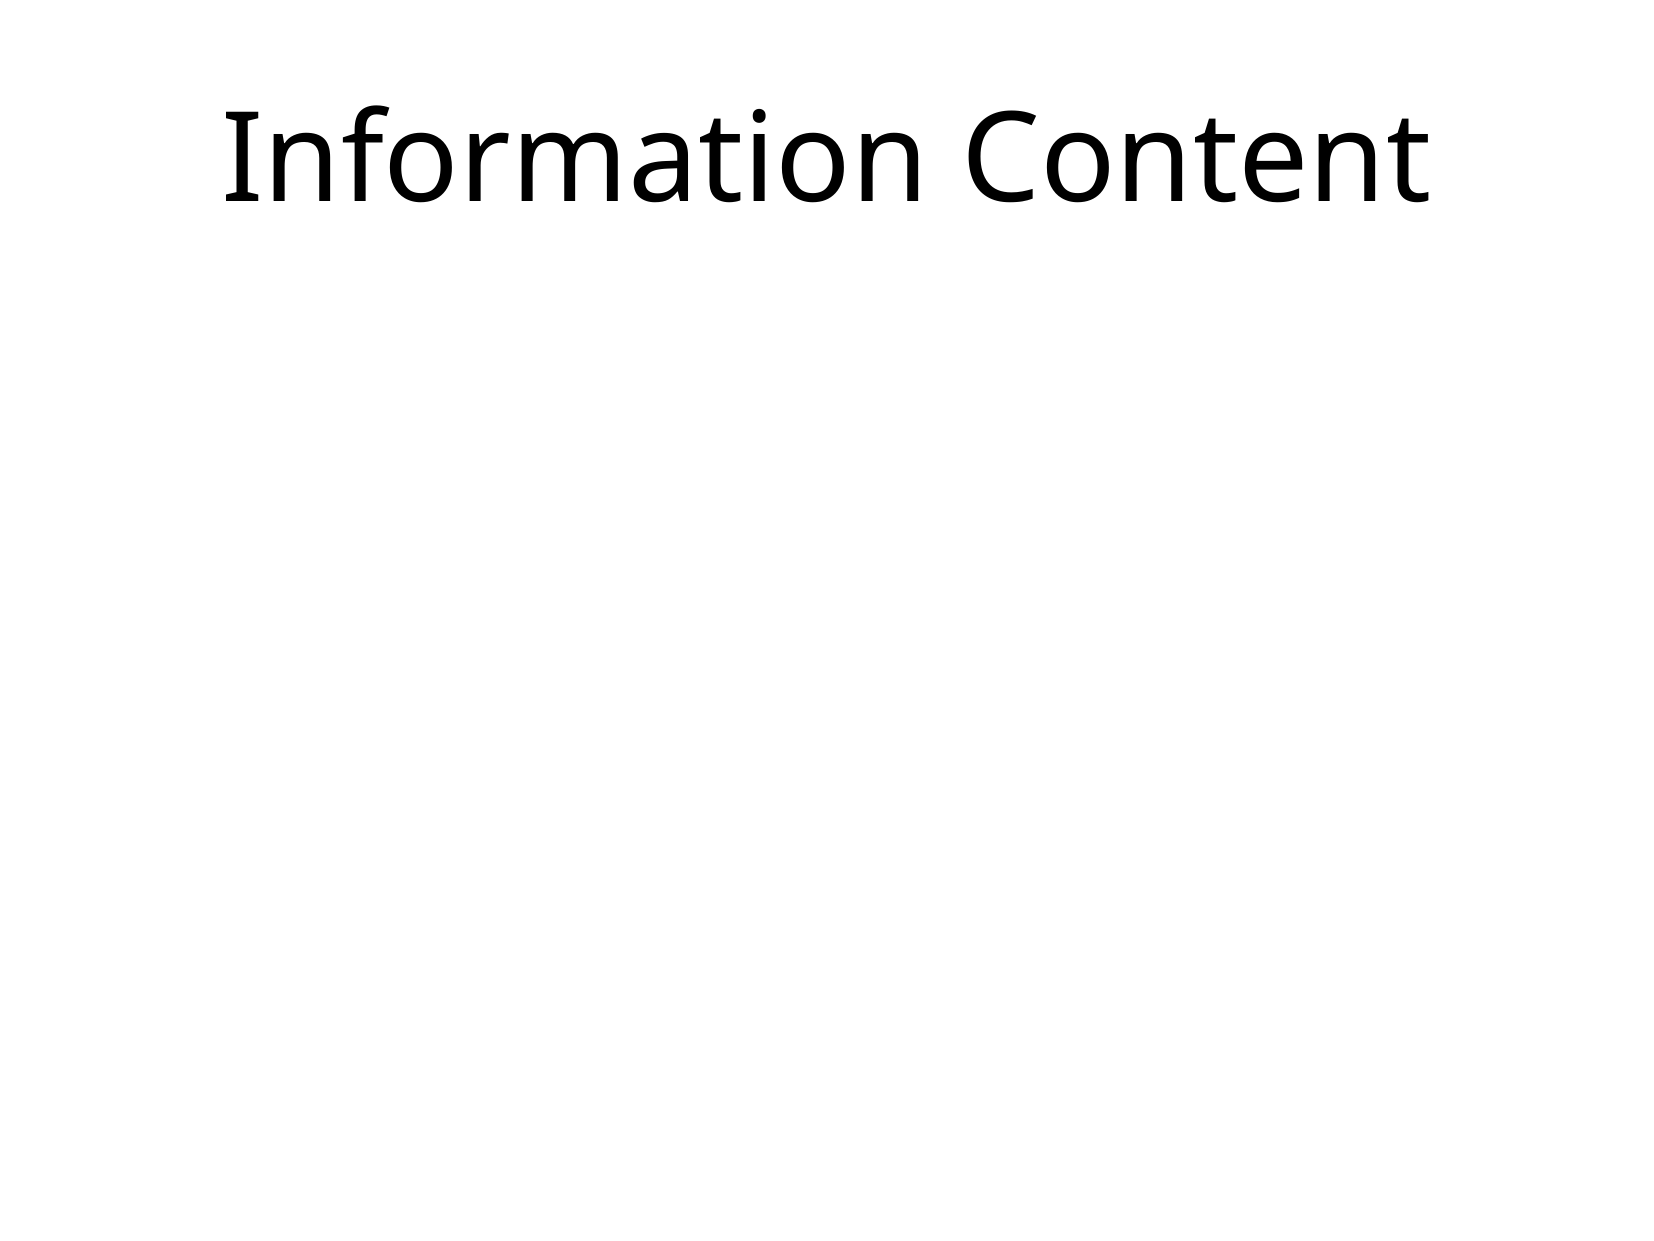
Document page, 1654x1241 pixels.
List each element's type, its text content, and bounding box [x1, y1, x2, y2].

title Information Content [82, 49, 1571, 257]
